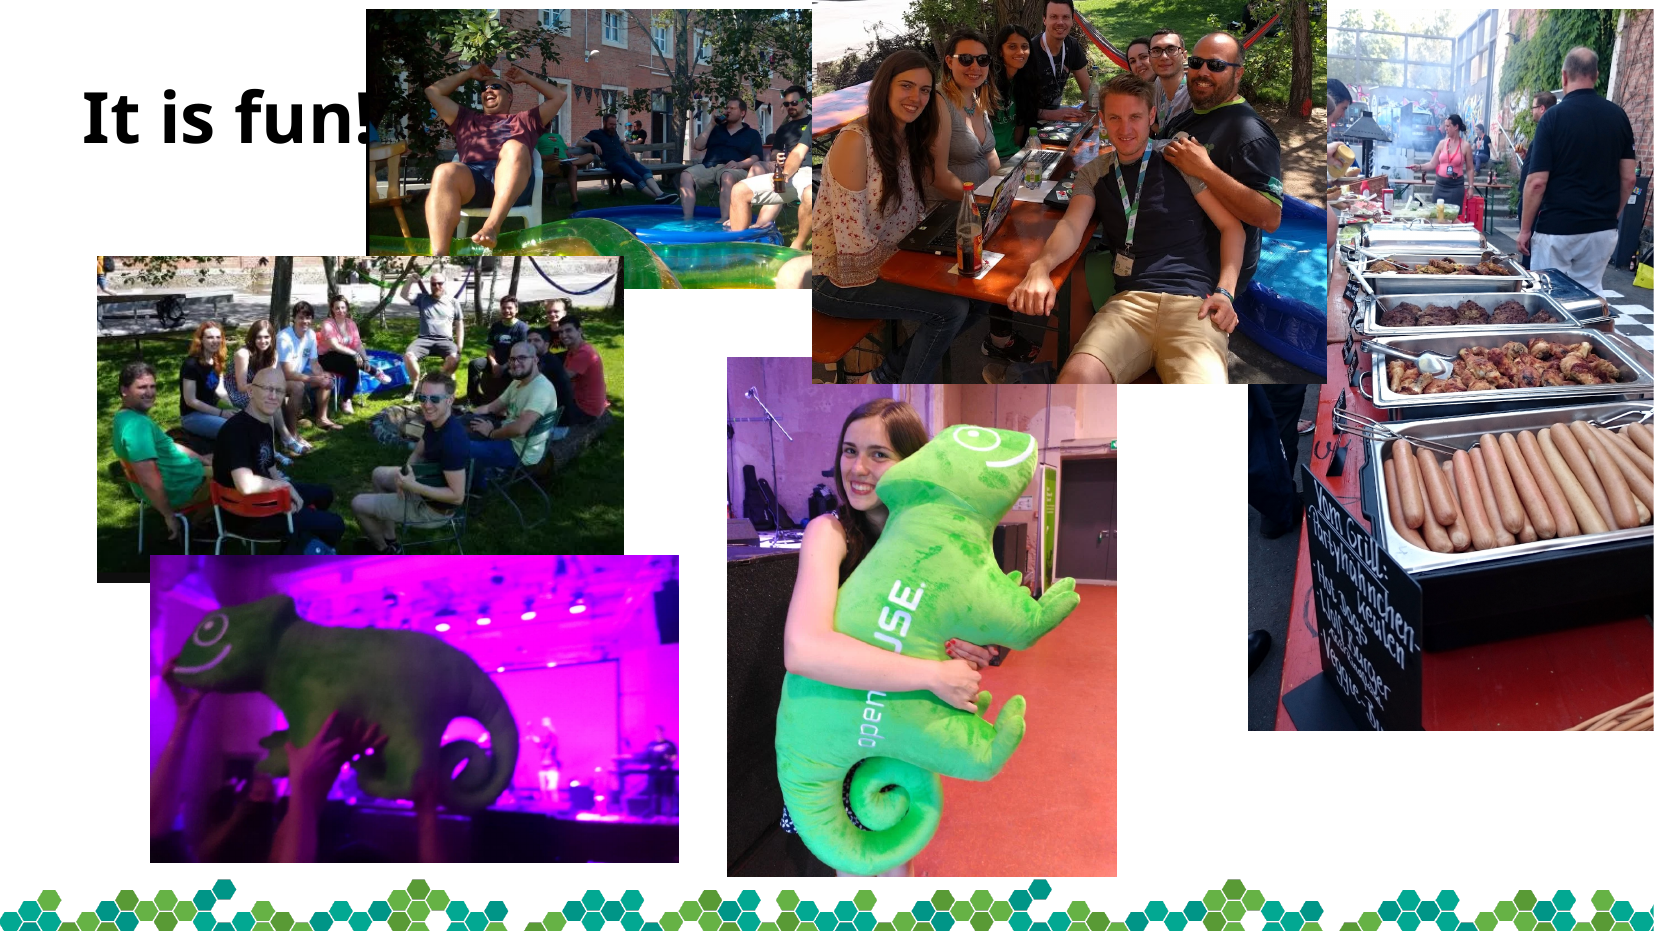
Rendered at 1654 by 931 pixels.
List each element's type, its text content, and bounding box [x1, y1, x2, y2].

text_box It is fun! [82, 37, 366, 193]
picture [0, 0, 1654, 931]
